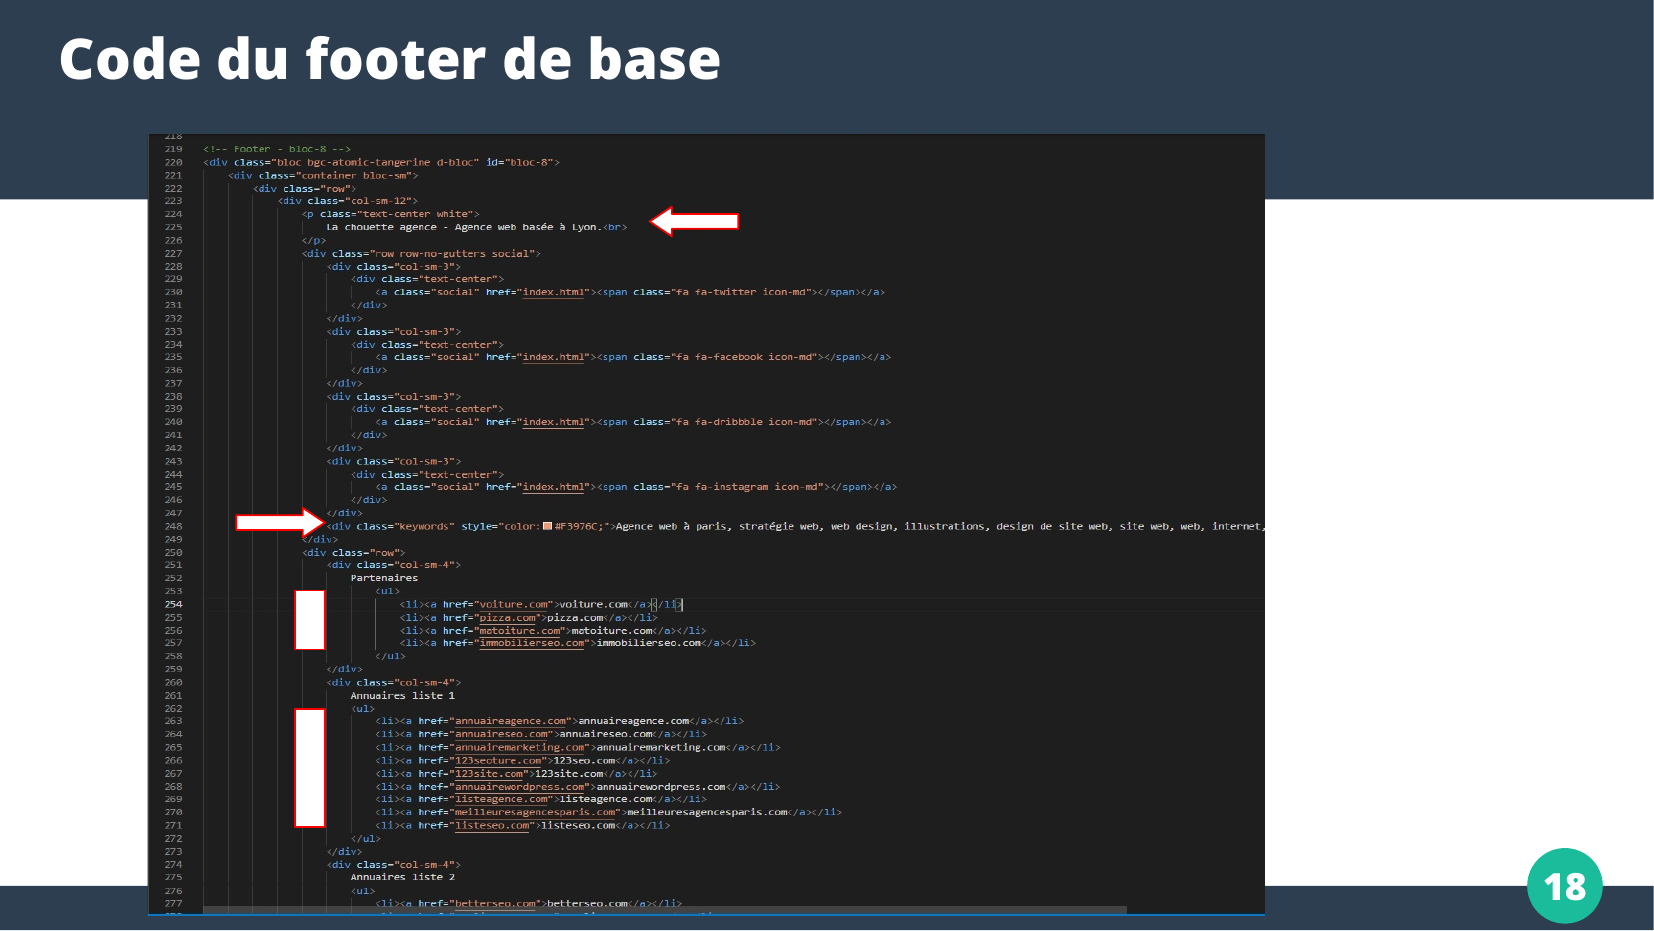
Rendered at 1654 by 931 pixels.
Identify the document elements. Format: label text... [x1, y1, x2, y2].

picture [147, 134, 1265, 916]
title Code du footer de base [59, 37, 1595, 155]
text_box [295, 590, 325, 650]
text_box [649, 206, 739, 237]
text_box [236, 507, 325, 538]
text_box [295, 708, 325, 827]
